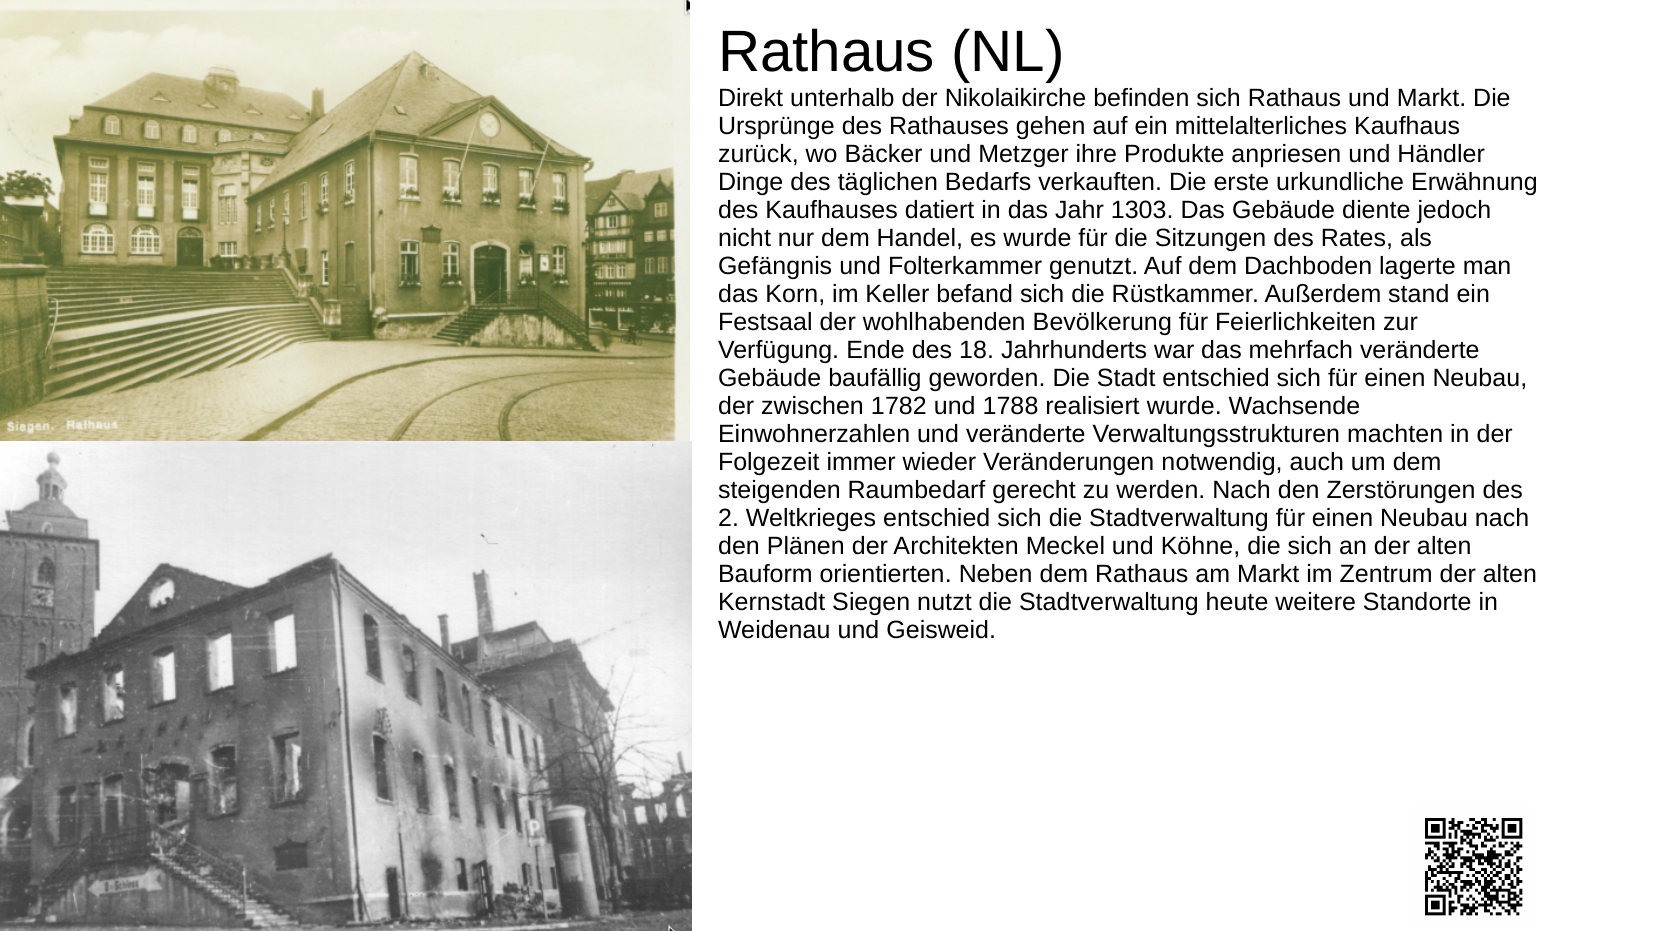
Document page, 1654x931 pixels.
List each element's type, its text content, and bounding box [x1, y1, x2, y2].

picture [0, 0, 692, 931]
title Rathaus (NL) Direkt unterhalb der Nikolaikirche befinden sich Rathaus und Markt. Die Ursprünge des Rathauses gehen auf ein mittelalterliches Kaufhaus zurück, wo Bäcker und Metzger ihre Produkte anpriesen und Händler Dinge des täglichen Bedarfs verkauften. Die erste urkundliche Erwähnung des Kaufhauses datiert in das Jahr 1303. Das Gebäude diente jedoch nicht nur dem Handel, es wurde für die Sitzungen des Rates, als Gefängnis und Folterkammer genutzt. Auf dem Dachboden lagerte man das Korn, im Keller befand sich die Rüstkammer. Außerdem stand ein Festsaal der wohlhabenden Bevölkerung für Feierlichkeiten zur Verfügung. Ende des 18. Jahrhunderts war das mehrfach veränderte Gebäude baufällig geworden. Die Stadt entschied sich für einen Neubau, der zwischen 1782 und 1788 realisiert wurde. Wachsende Einwohnerzahlen und veränderte Verwaltungsstrukturen machten in der Folgezeit immer wieder Veränderungen notwendig, auch um dem steigenden Raumbedarf gerecht zu werden. Nach den Zerstörungen des 2. Weltkrieges entschied sich die Stadtverwaltung für einen Neubau nach den Plänen der Architekten Meckel und Köhne, die sich an der alten Bauform orientierten. Neben dem Rathaus am Markt im Zentrum der alten Kernstadt Siegen nutzt die Stadtverwaltung heute weitere Standorte in Weidenau und Geisweid. [718, 46, 1546, 841]
picture [1413, 841, 1534, 927]
